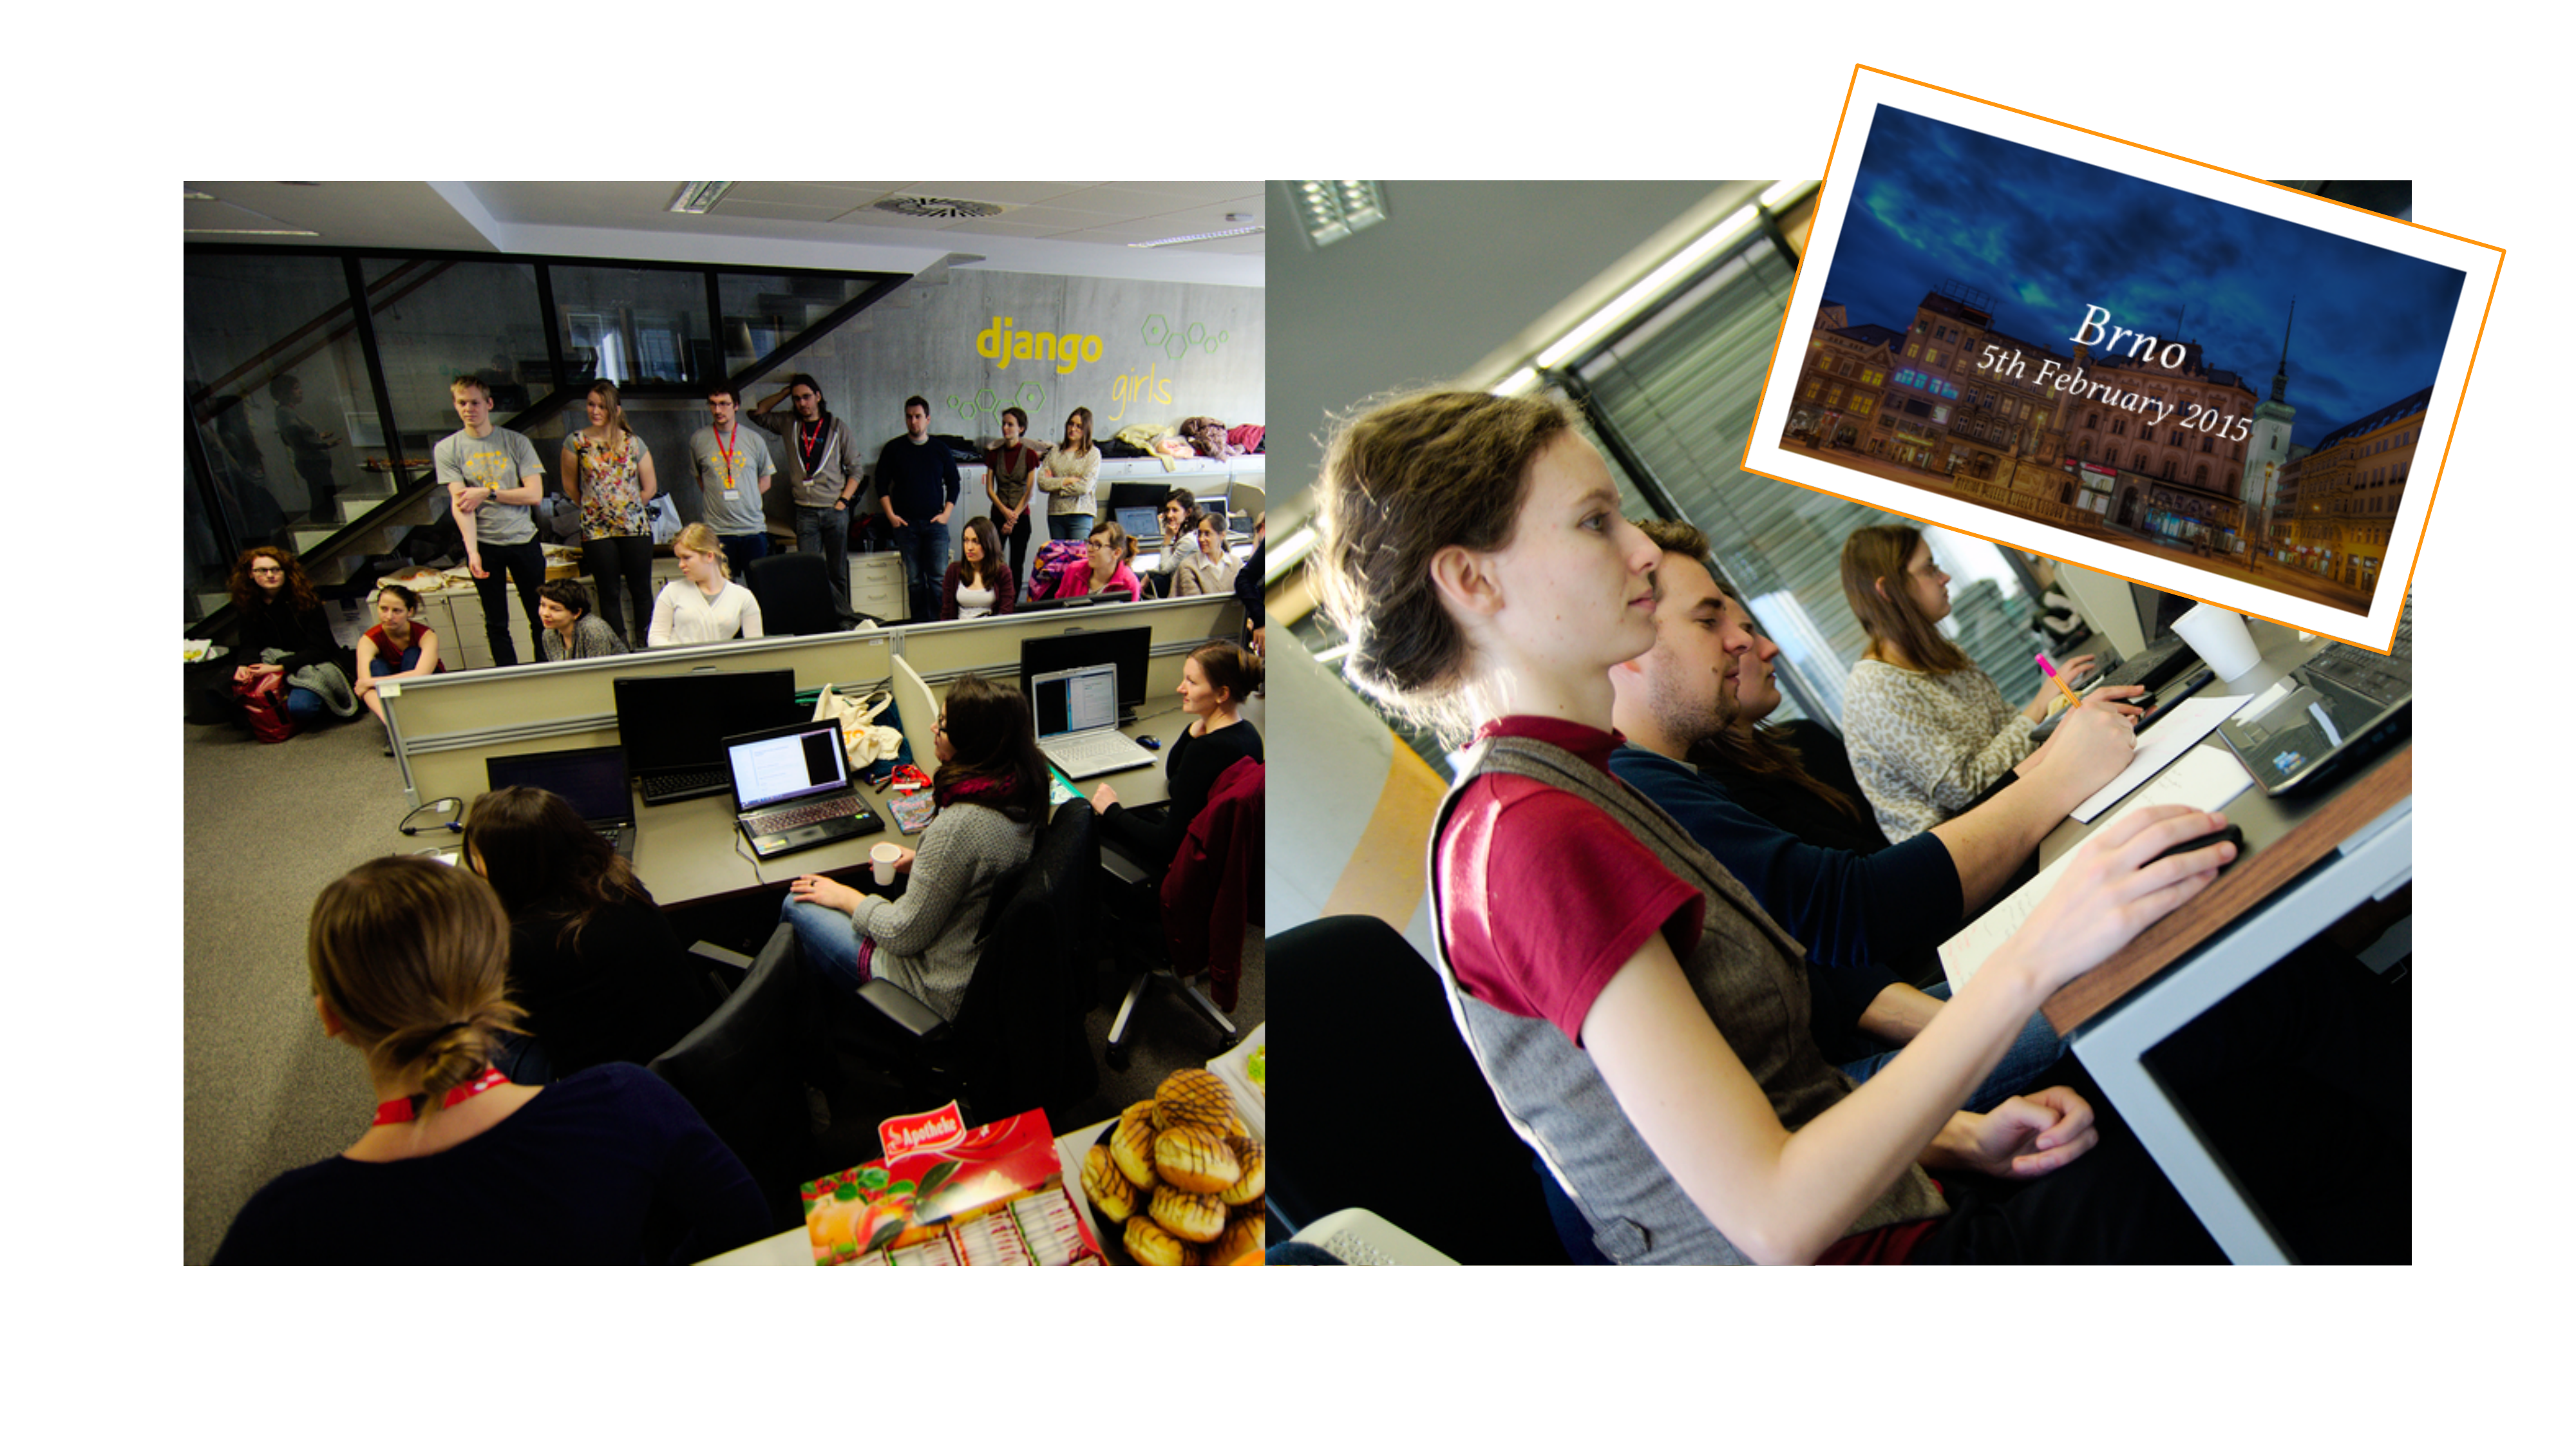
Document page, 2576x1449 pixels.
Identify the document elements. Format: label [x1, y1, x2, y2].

picture [1744, 68, 2503, 652]
picture [184, 180, 2412, 1266]
picture [2268, 180, 2412, 222]
